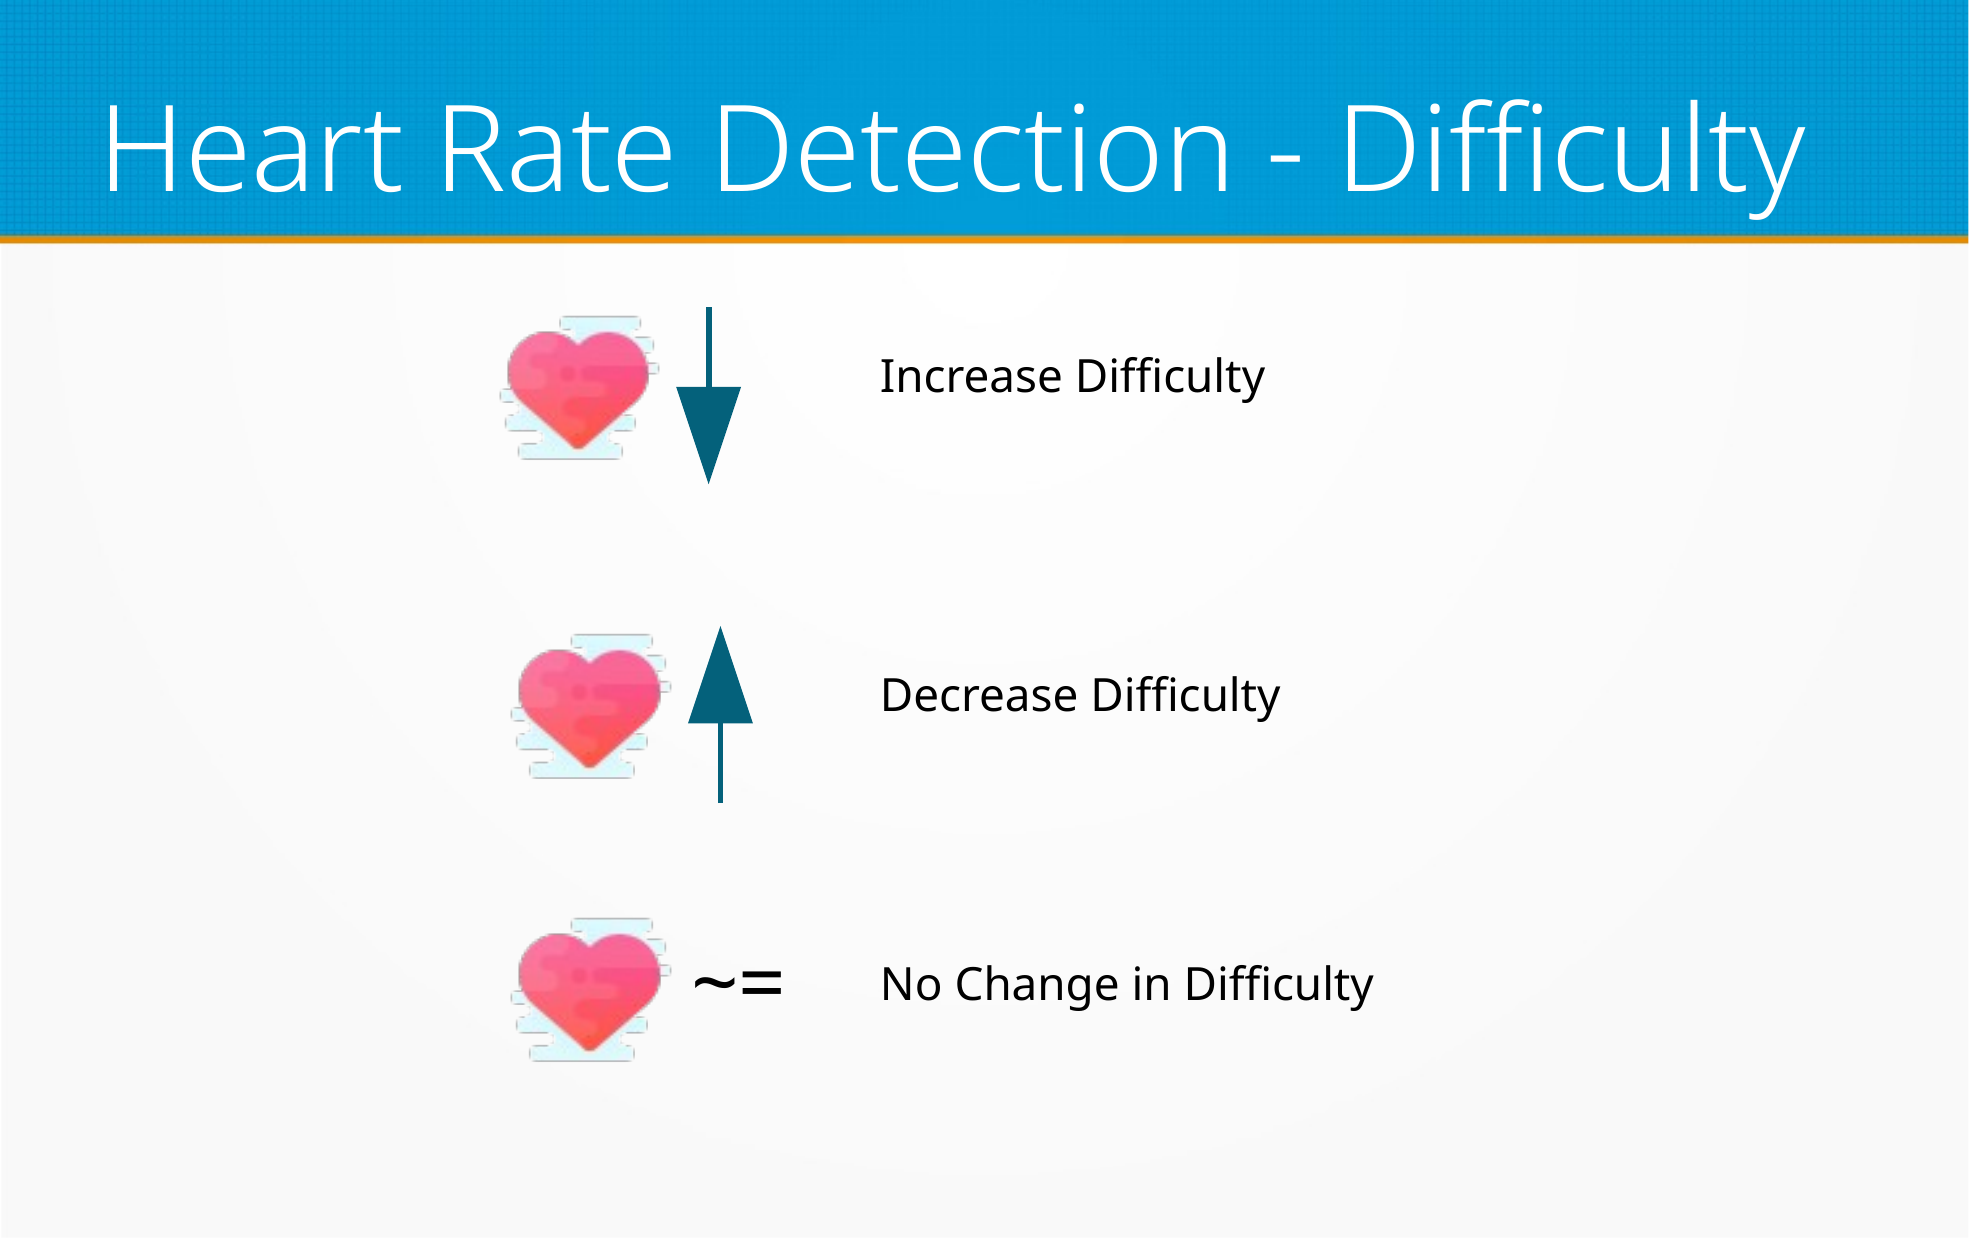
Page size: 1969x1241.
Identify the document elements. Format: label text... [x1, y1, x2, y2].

title Heart Rate Detection - Difficulty [98, 19, 1870, 227]
text_box ~= [685, 926, 851, 1036]
picture [0, 233, 1969, 1241]
text_box No Change in Difficulty [874, 923, 1453, 1043]
text_box Increase Difficulty [874, 342, 1335, 408]
text_box Decrease Difficulty [874, 661, 1335, 727]
